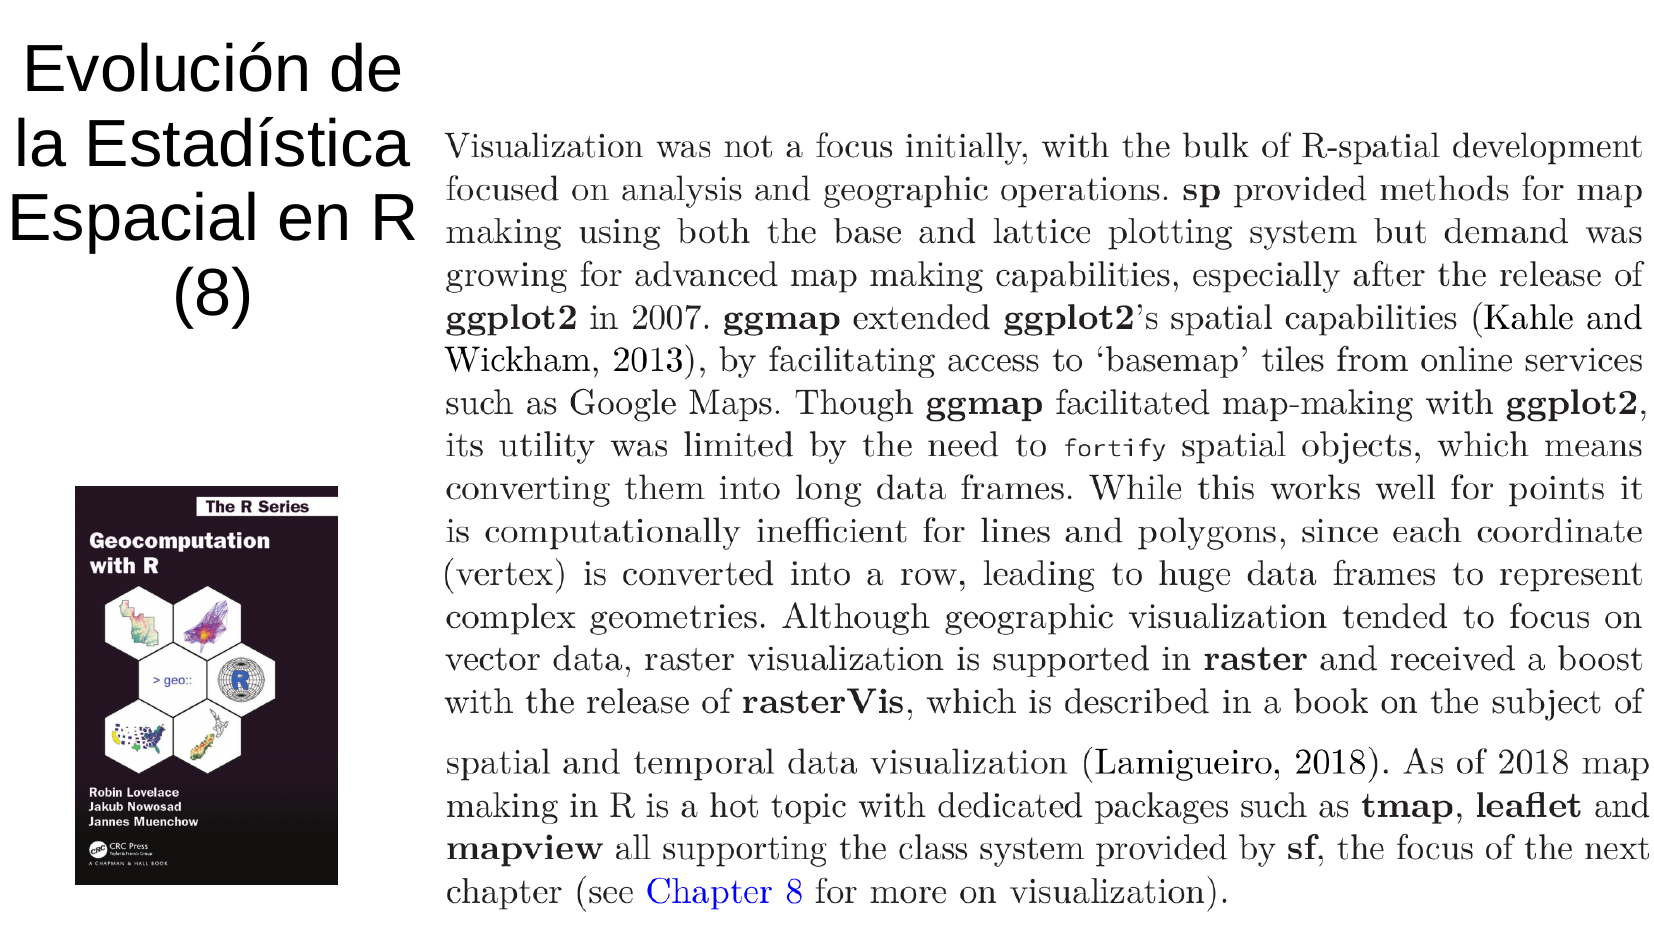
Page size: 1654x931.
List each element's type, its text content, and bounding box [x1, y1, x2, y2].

picture [75, 486, 338, 886]
picture [422, 113, 1654, 920]
title Evolución de la Estadística Espacial en R (8) [0, 30, 426, 330]
